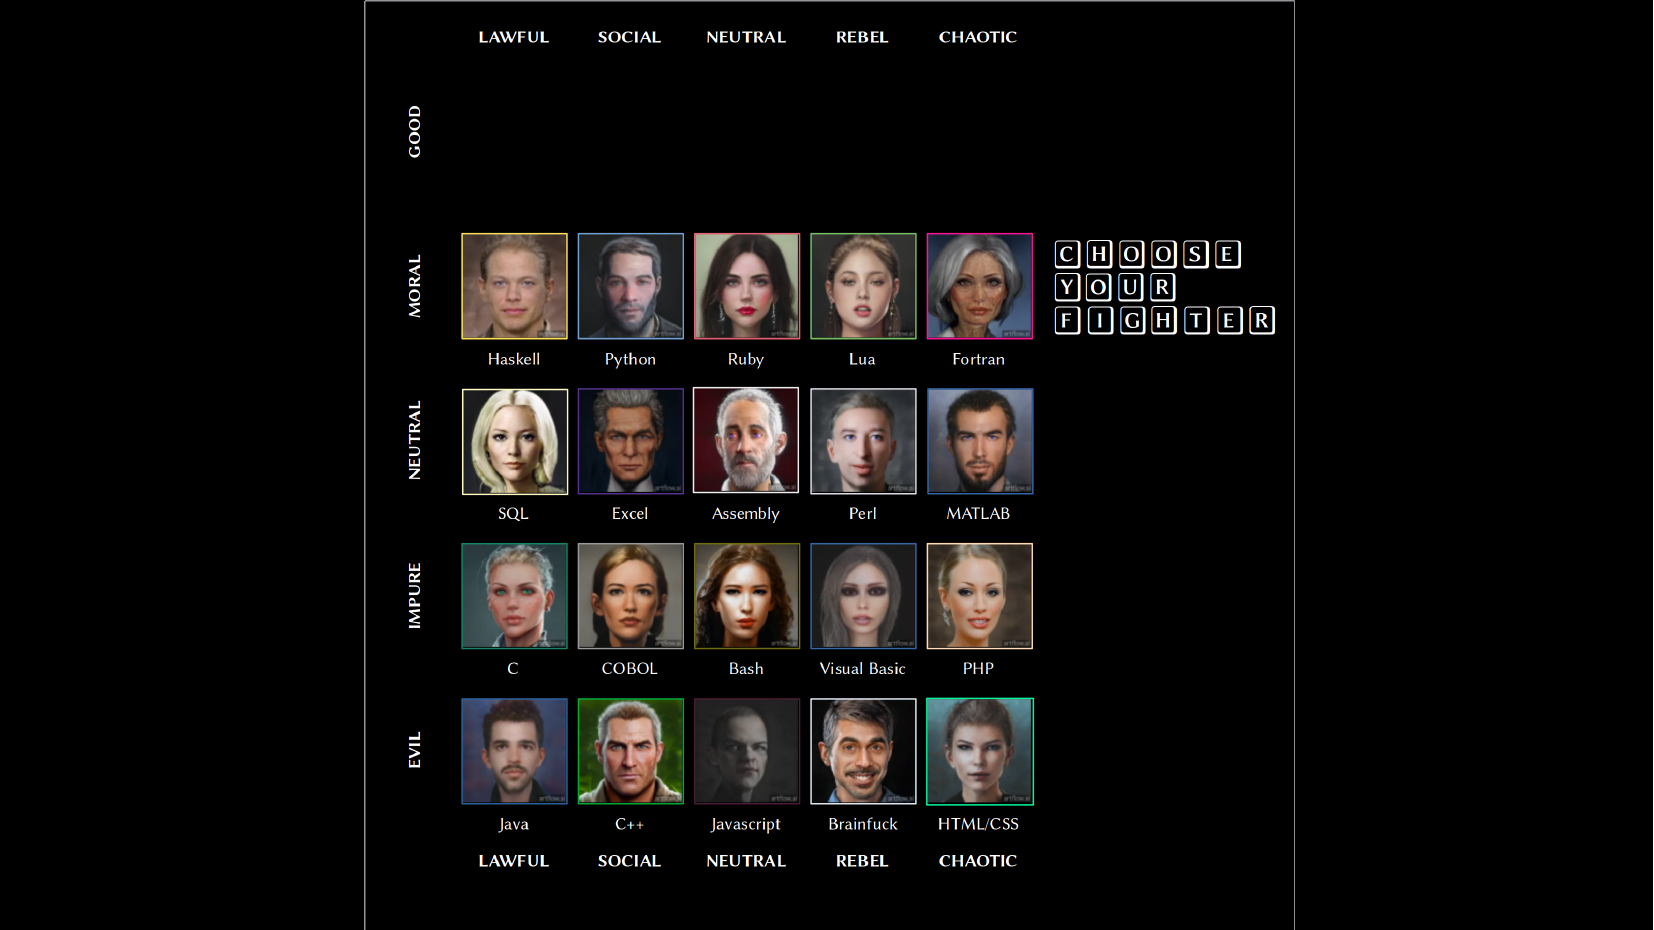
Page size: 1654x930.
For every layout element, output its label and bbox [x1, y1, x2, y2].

picture [364, 0, 1295, 930]
